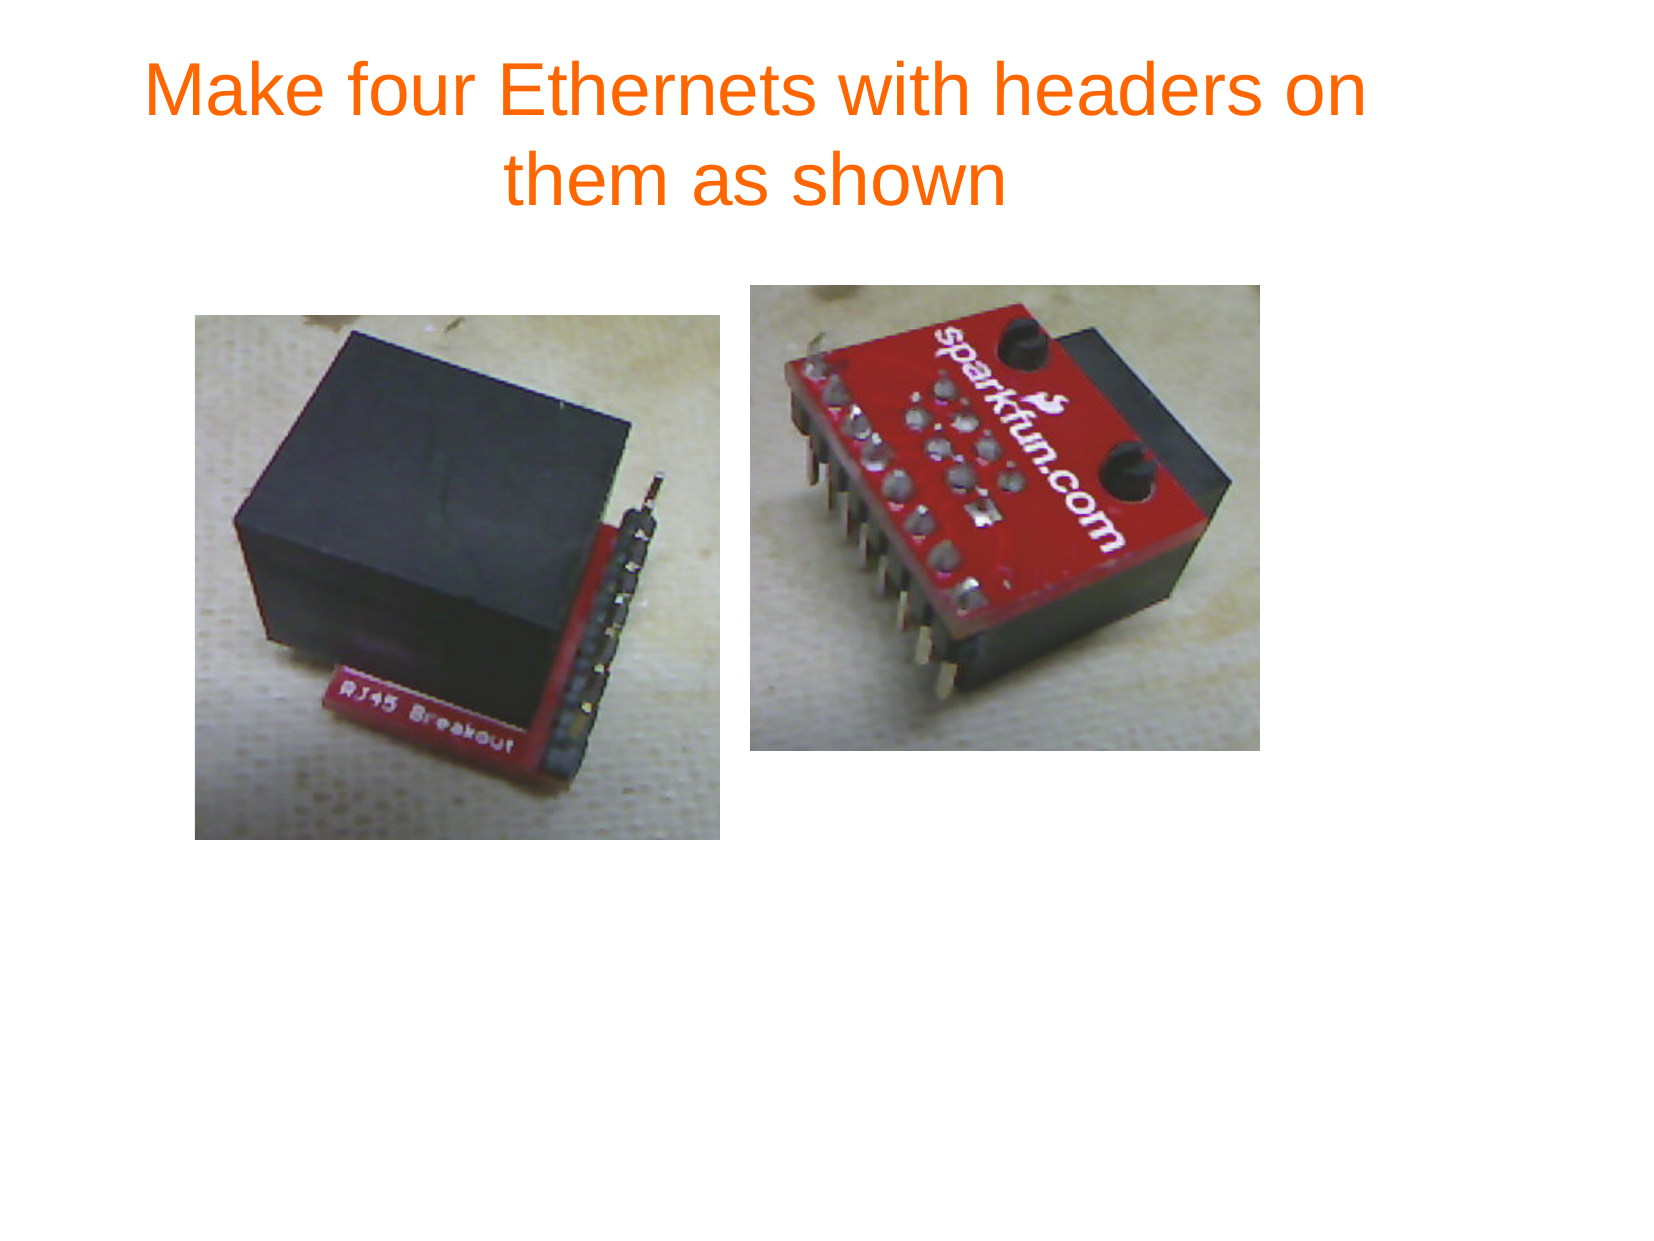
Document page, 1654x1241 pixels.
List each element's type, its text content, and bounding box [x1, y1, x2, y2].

picture [750, 285, 1260, 751]
title Make four Ethernets with headers on them as shown [82, 40, 1430, 181]
picture [195, 315, 720, 840]
